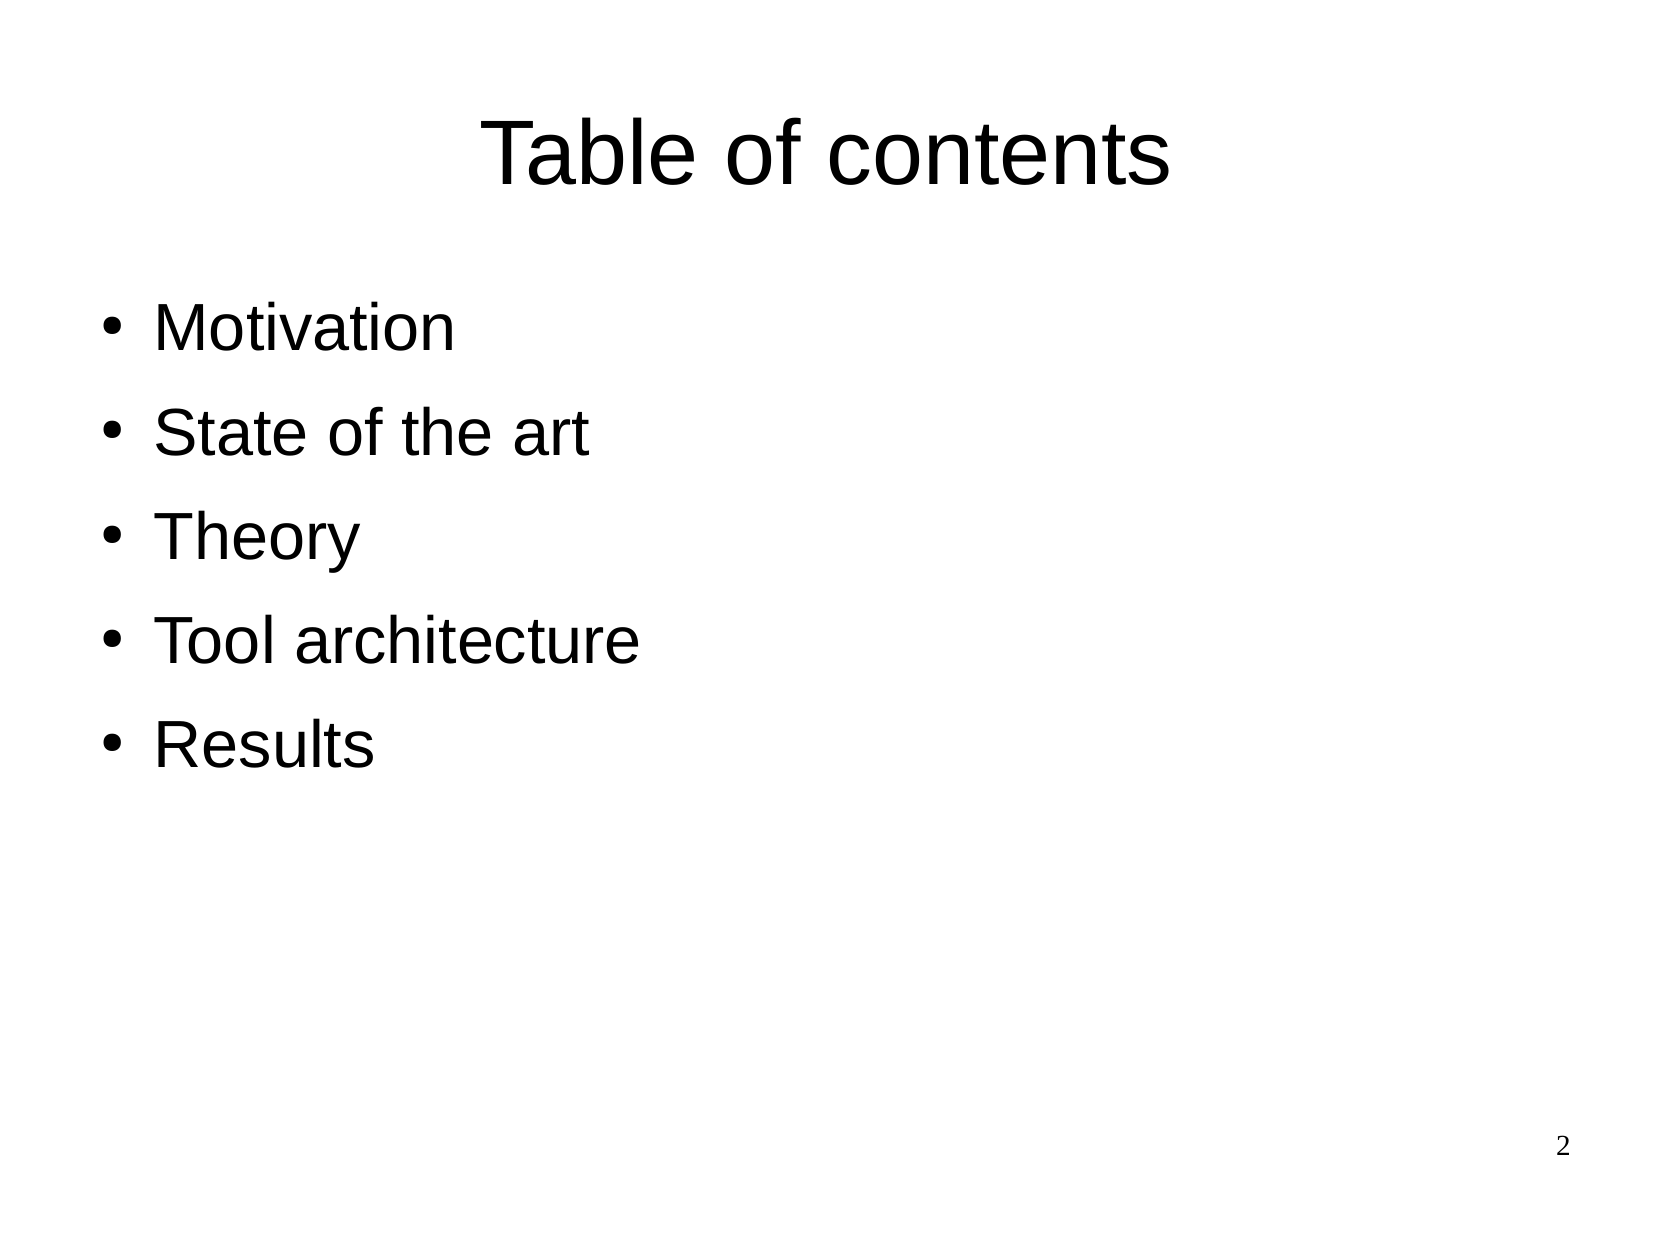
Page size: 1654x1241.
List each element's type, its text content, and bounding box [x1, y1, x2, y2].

list Motivation State of the art Theory Tool architecture Results [82, 290, 1571, 1010]
title Table of contents [82, 49, 1571, 257]
